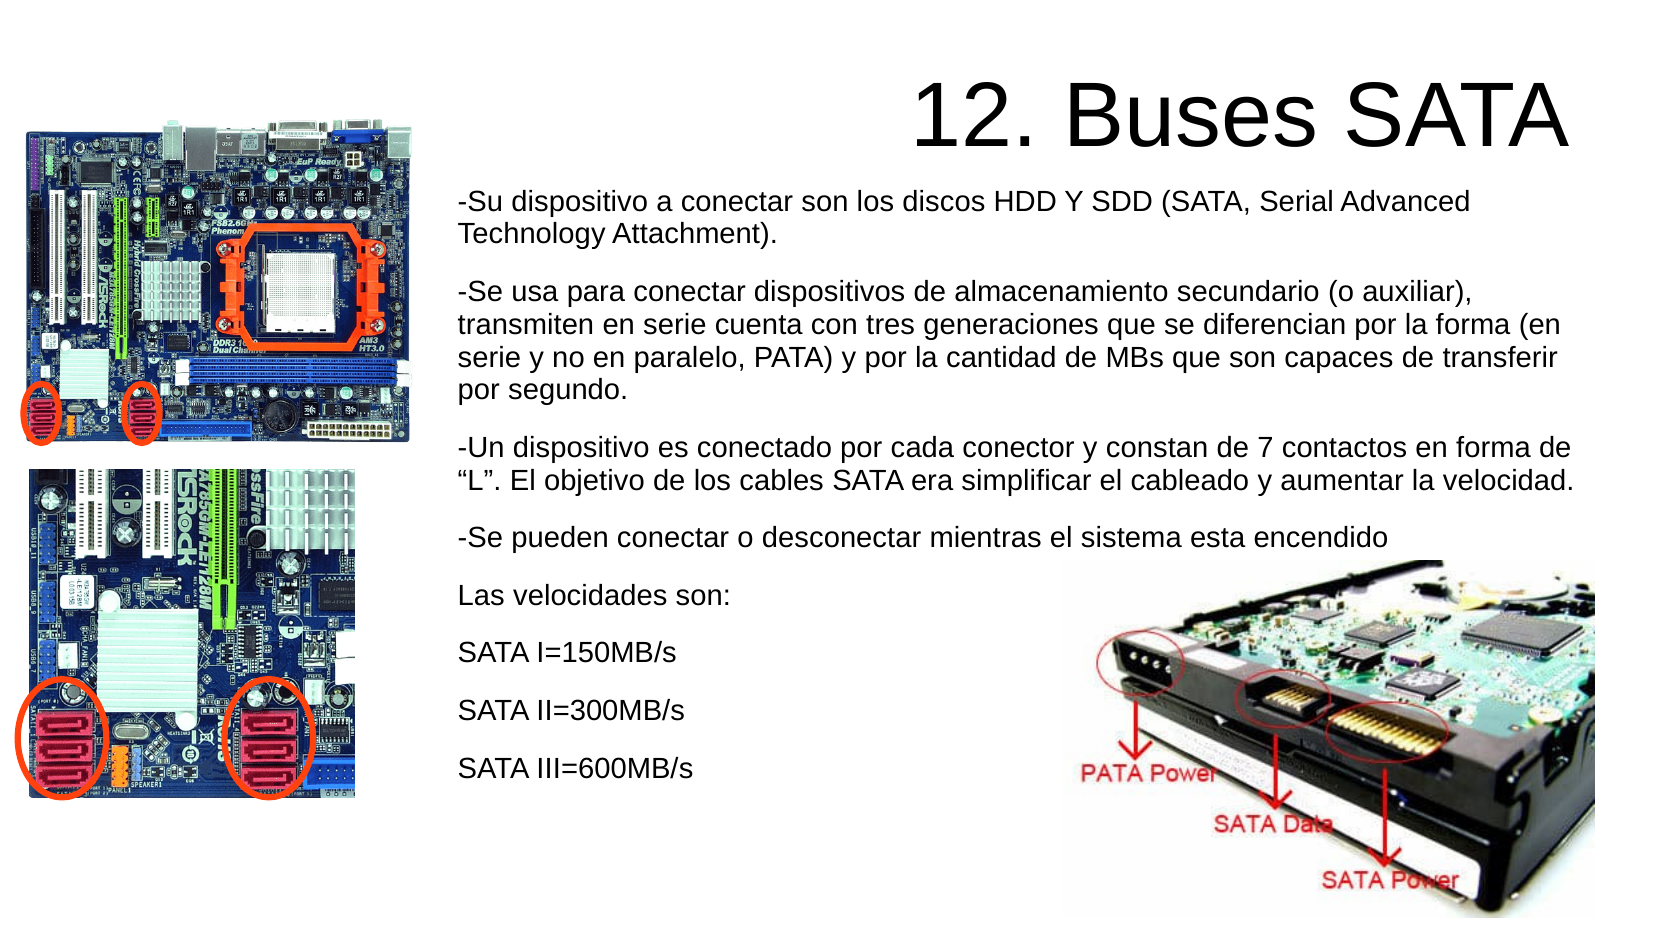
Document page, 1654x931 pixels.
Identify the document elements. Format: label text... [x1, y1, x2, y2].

picture [23, 432, 31, 443]
picture [29, 683, 103, 794]
picture [228, 683, 309, 794]
picture [128, 388, 156, 439]
picture [1062, 560, 1595, 918]
picture [29, 469, 355, 798]
text_box -Su dispositivo a conectar son los discos HDD Y SDD (SATA, Serial Advanced Technology Attachment). -Se usa para conectar dispositivos de almacenamiento secundario (o auxiliar), transmiten en serie cuenta con tres generaciones que se diferencian por la forma (en serie y no en paralelo, PATA) y por la cantidad de MBs que son capaces de transferir por segundo. -Un dispositivo es conectado por cada conector y constan de 7 contactos en forma de “L”. El objetivo de los cables SATA era simplificar el cableado y aumentar la velocidad. -Se pueden conectar o desconectar mientras el sistema esta encendido Las velocidades son: SATA I=150MB/s SATA II=300MB/s SATA III=600MB/s [442, 177, 1625, 792]
picture [29, 785, 46, 798]
picture [27, 388, 55, 439]
picture [23, 118, 414, 443]
title 12. Buses SATA [82, 37, 1571, 193]
